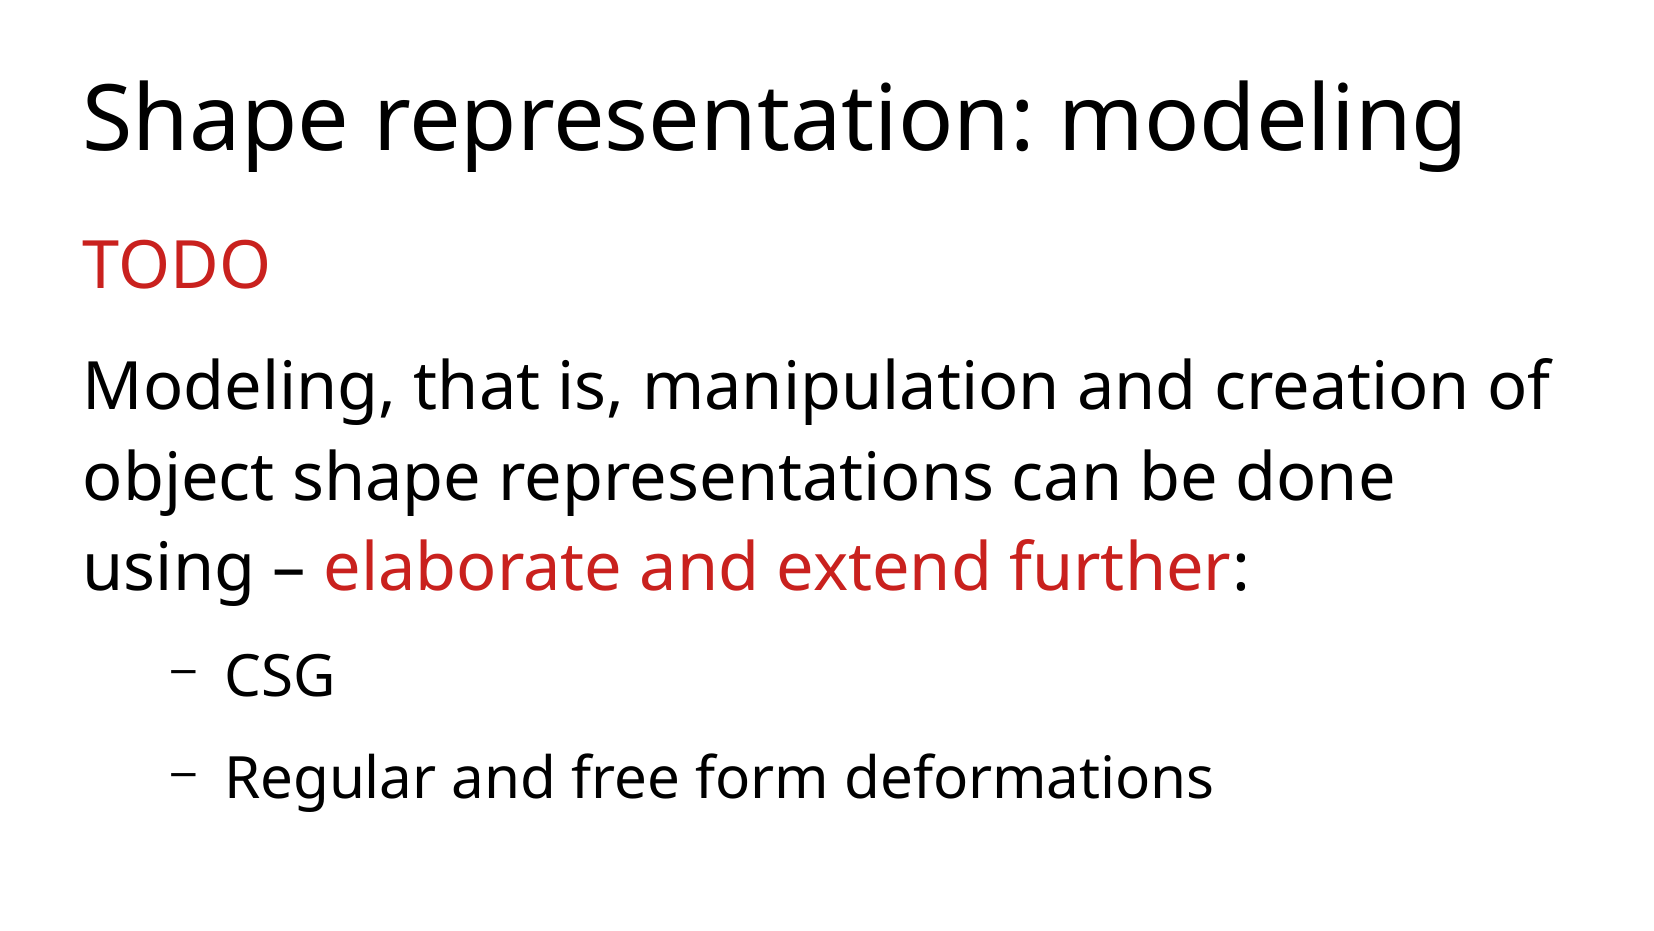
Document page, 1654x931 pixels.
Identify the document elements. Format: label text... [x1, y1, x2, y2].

list TODO Modeling, that is, manipulation and creation of object shape representations can be done using – elaborate and extend further: CSG Regular and free form deformations [82, 217, 1571, 886]
title Shape representation: modeling [82, 37, 1571, 193]
